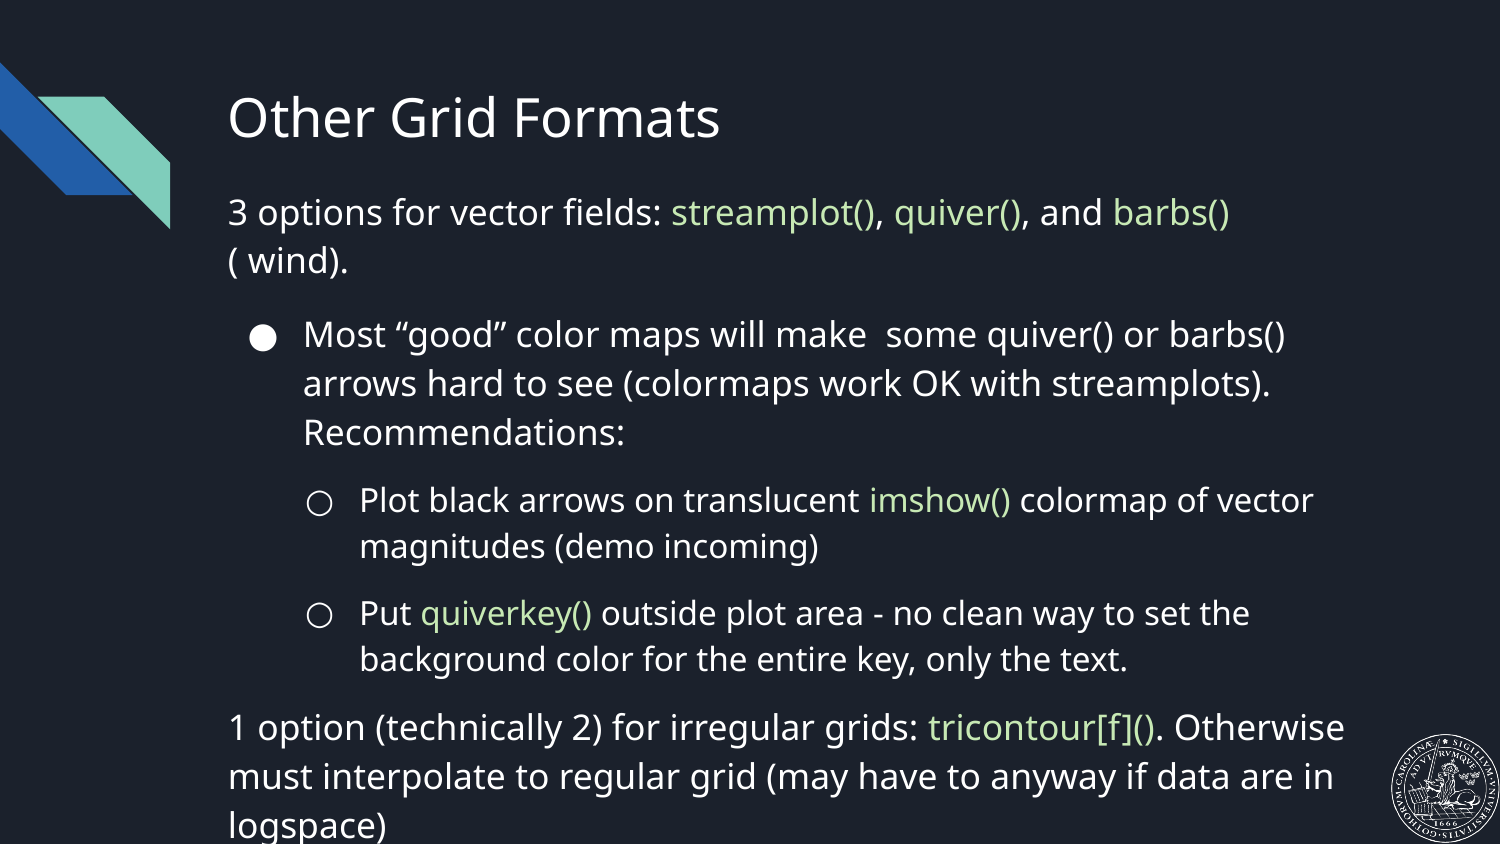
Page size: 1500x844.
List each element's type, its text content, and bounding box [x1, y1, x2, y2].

picture [1382, 724, 1500, 844]
list 3 options for vector fields: streamplot(), quiver(), and barbs() ( wind). Most “good” color maps will make some quiver() or barbs() arrows hard to see (colormaps work OK with streamplots). Recommendations: Plot black arrows on translucent imshow() colormap of vector magnitudes (demo incoming) Put quiverkey() outside plot area - no clean way to set the background color for the entire key, only the text. 1 option (technically 2) for irregular grids: tricontour[f](). Otherwise must interpolate to regular grid (may have to anyway if data are in logspace) [212, 168, 1368, 776]
title Other Grid Formats [212, 64, 1368, 168]
